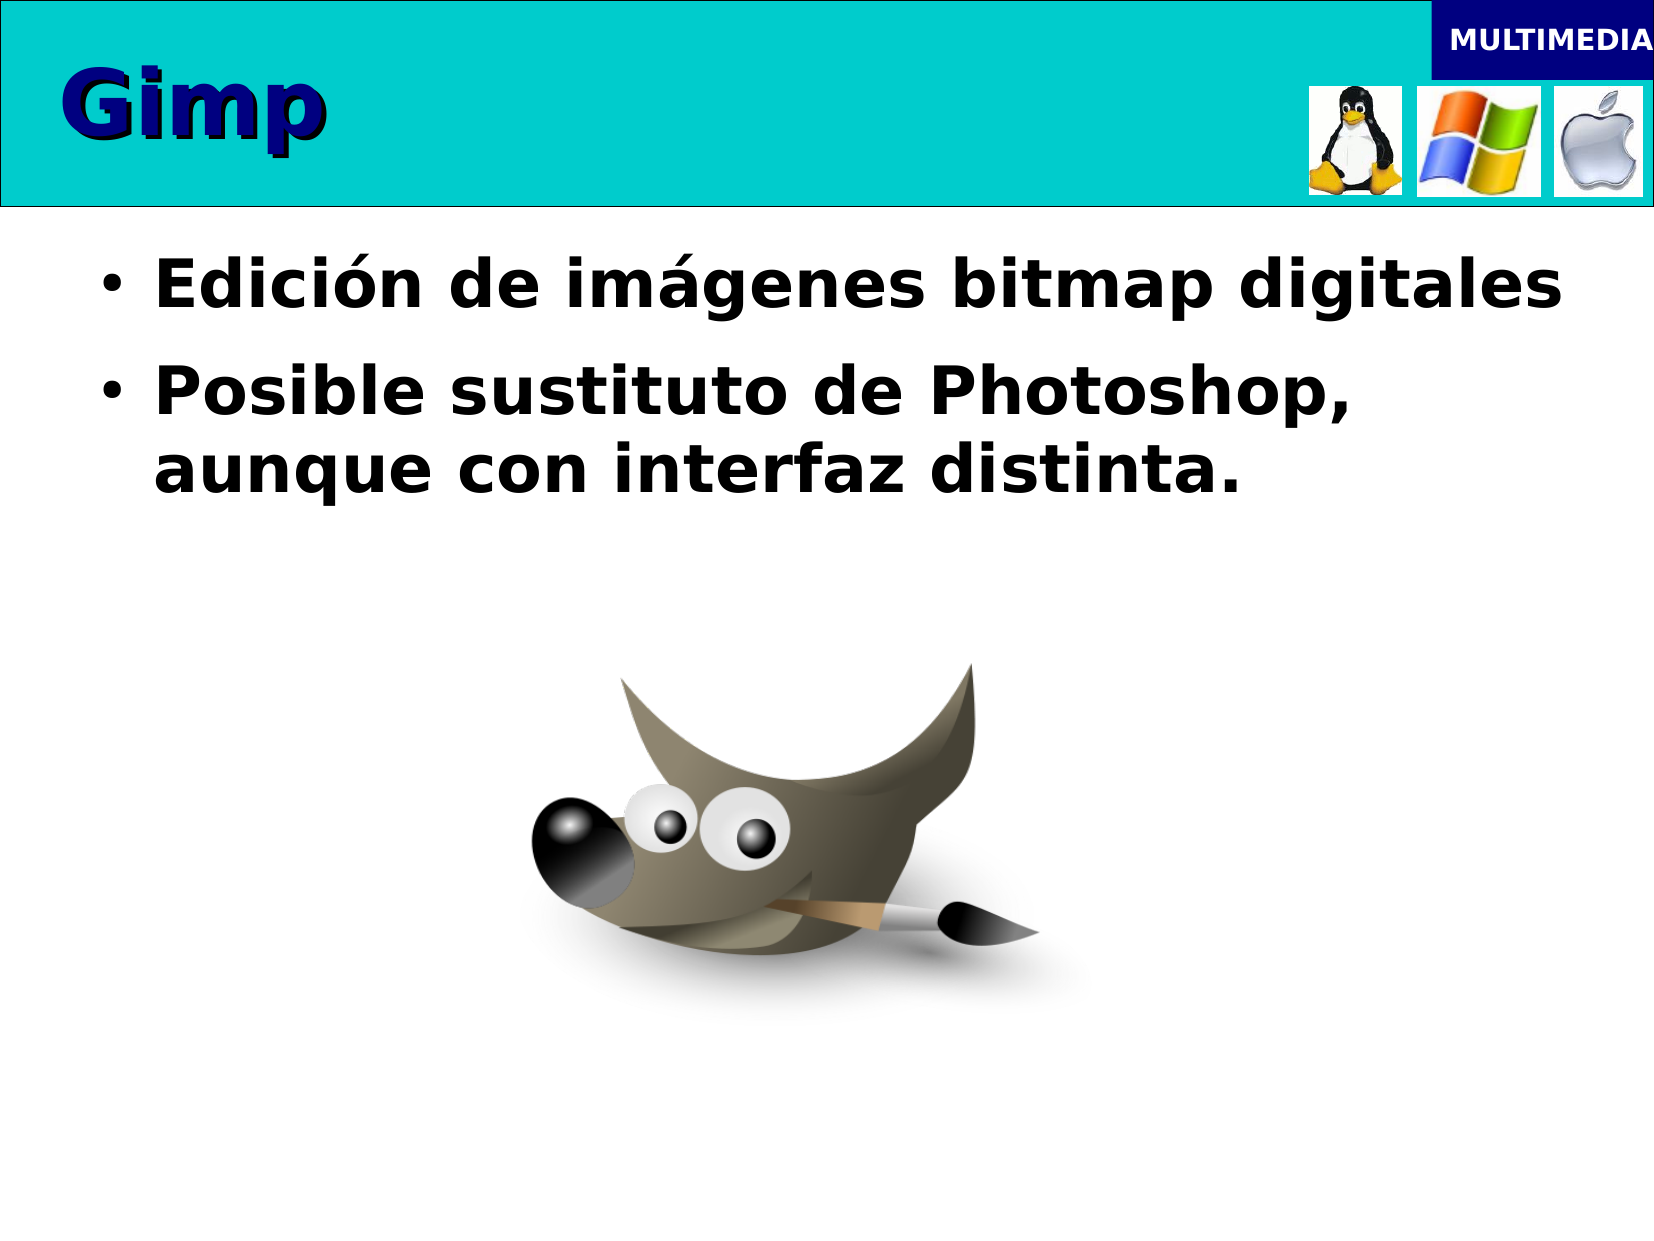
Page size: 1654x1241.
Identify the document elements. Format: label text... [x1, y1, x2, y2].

title Gimp [59, 22, 1654, 185]
picture [1417, 86, 1541, 197]
picture [1309, 86, 1402, 195]
text_box MULTIMEDIA [1431, 0, 1654, 80]
list Edición de imágenes bitmap digitales Posible sustituto de Photoshop, aunque con interfaz distinta. [82, 245, 1571, 1094]
picture [1554, 86, 1643, 197]
picture [500, 649, 1107, 1049]
